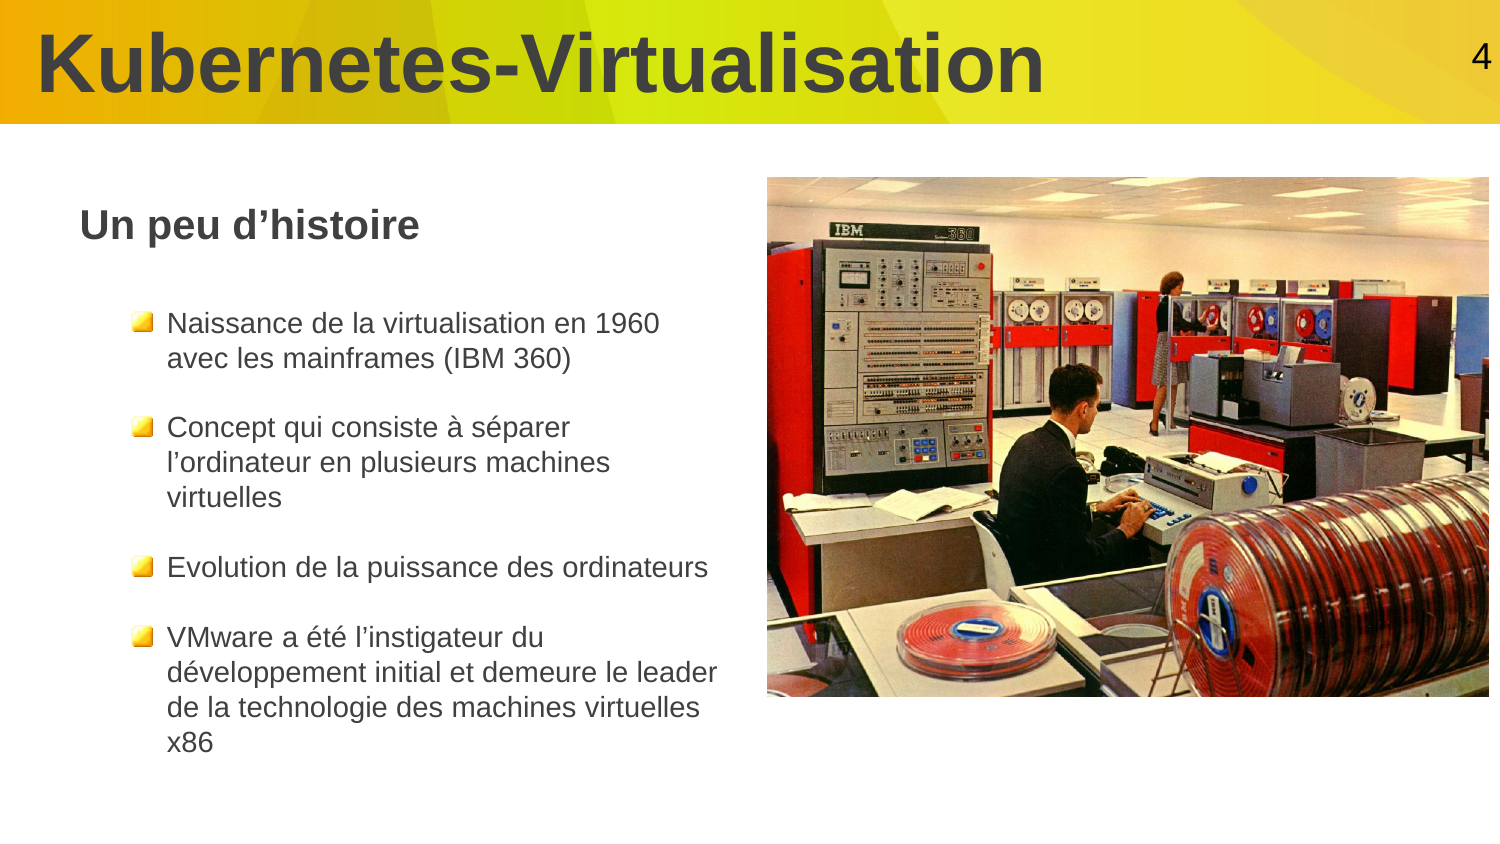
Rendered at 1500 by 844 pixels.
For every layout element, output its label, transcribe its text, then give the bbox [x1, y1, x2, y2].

picture [0, 0, 1500, 844]
text_box Naissance de la virtualisation en 1960 avec les mainframes (IBM 360) Concept qui consiste à séparer l’ordinateur en plusieurs machines virtuelles Evolution de la puissance des ordinateurs VMware a été l’instigateur du développement initial et demeure le leader de la technologie des machines virtuelles x86 [66, 296, 736, 756]
text_box <numéro> [1321, 35, 1493, 106]
text_box Un peu d’histoire [64, 185, 767, 261]
text_box Kubernetes-Virtualisation [0, 0, 1498, 130]
